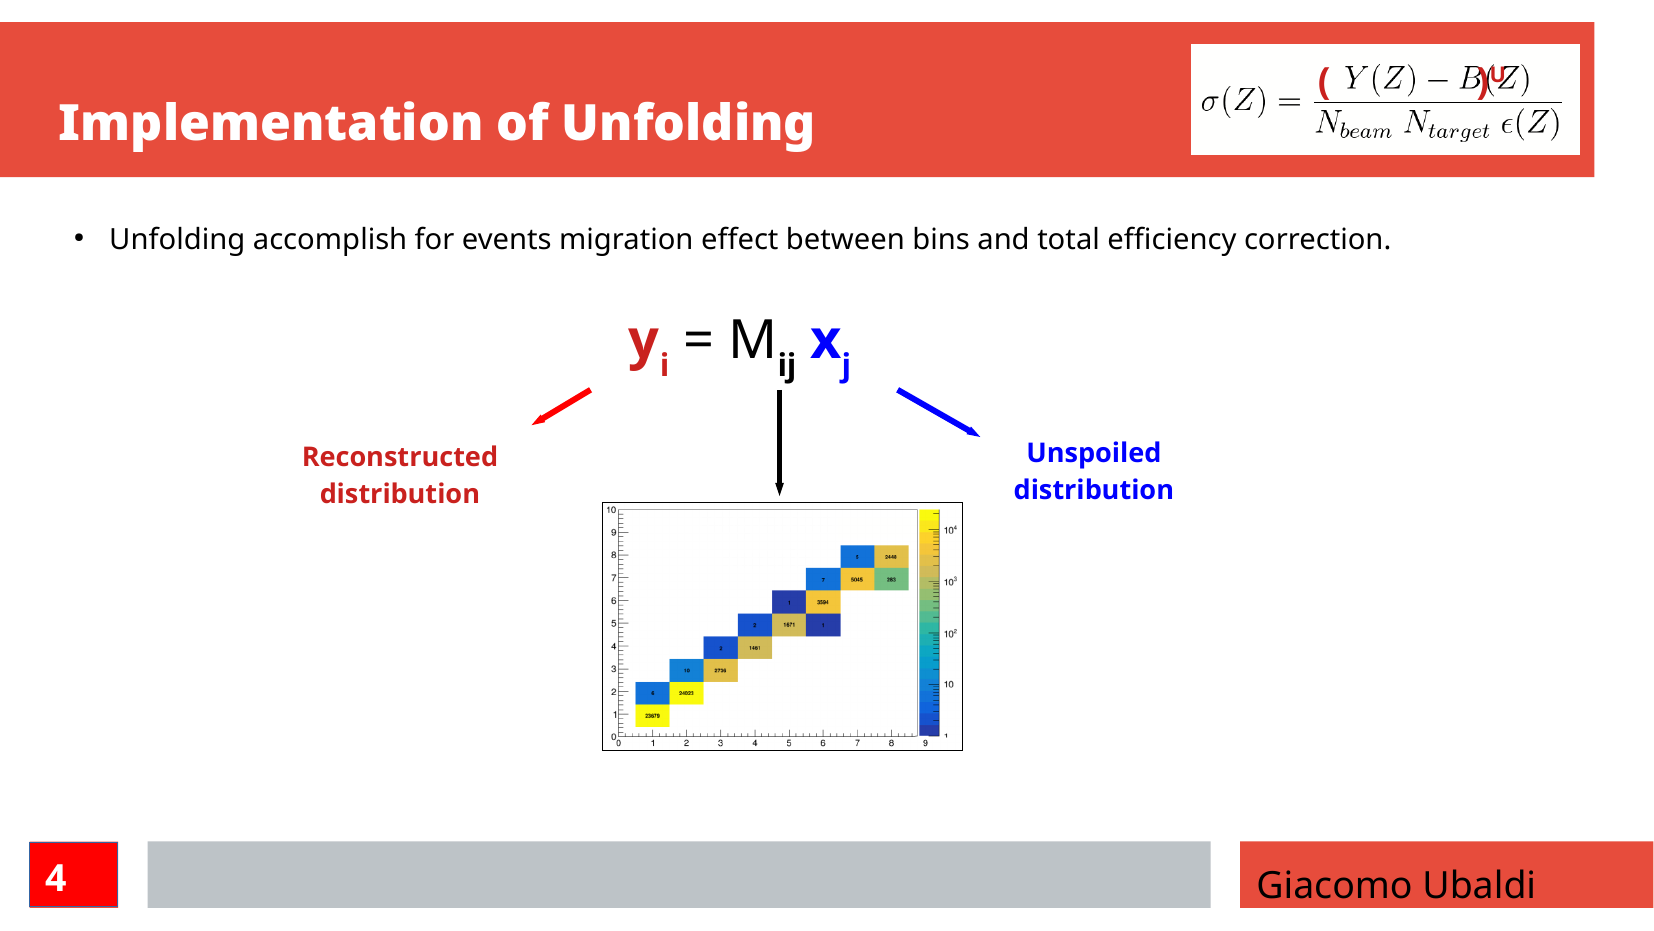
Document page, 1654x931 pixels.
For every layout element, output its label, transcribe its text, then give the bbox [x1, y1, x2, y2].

text_box 4 [30, 844, 86, 903]
picture [602, 501, 963, 751]
text_box ( )U [1303, 47, 1581, 106]
text_box Reconstructed distribution [287, 430, 538, 508]
title Implementation of Unfolding [59, 44, 1595, 156]
text_box yi = Mij xj [614, 293, 1075, 460]
text_box Migration matrix [685, 496, 863, 501]
text_box Giacomo Ubaldi [1241, 850, 1568, 910]
text_box Unspoiled distribution [999, 426, 1208, 504]
text_box [29, 842, 118, 907]
text_box Unfolding accomplish for events migration effect between bins and total efficiency correction. [59, 211, 1619, 294]
text_box [1191, 44, 1580, 155]
picture [1201, 64, 1562, 142]
